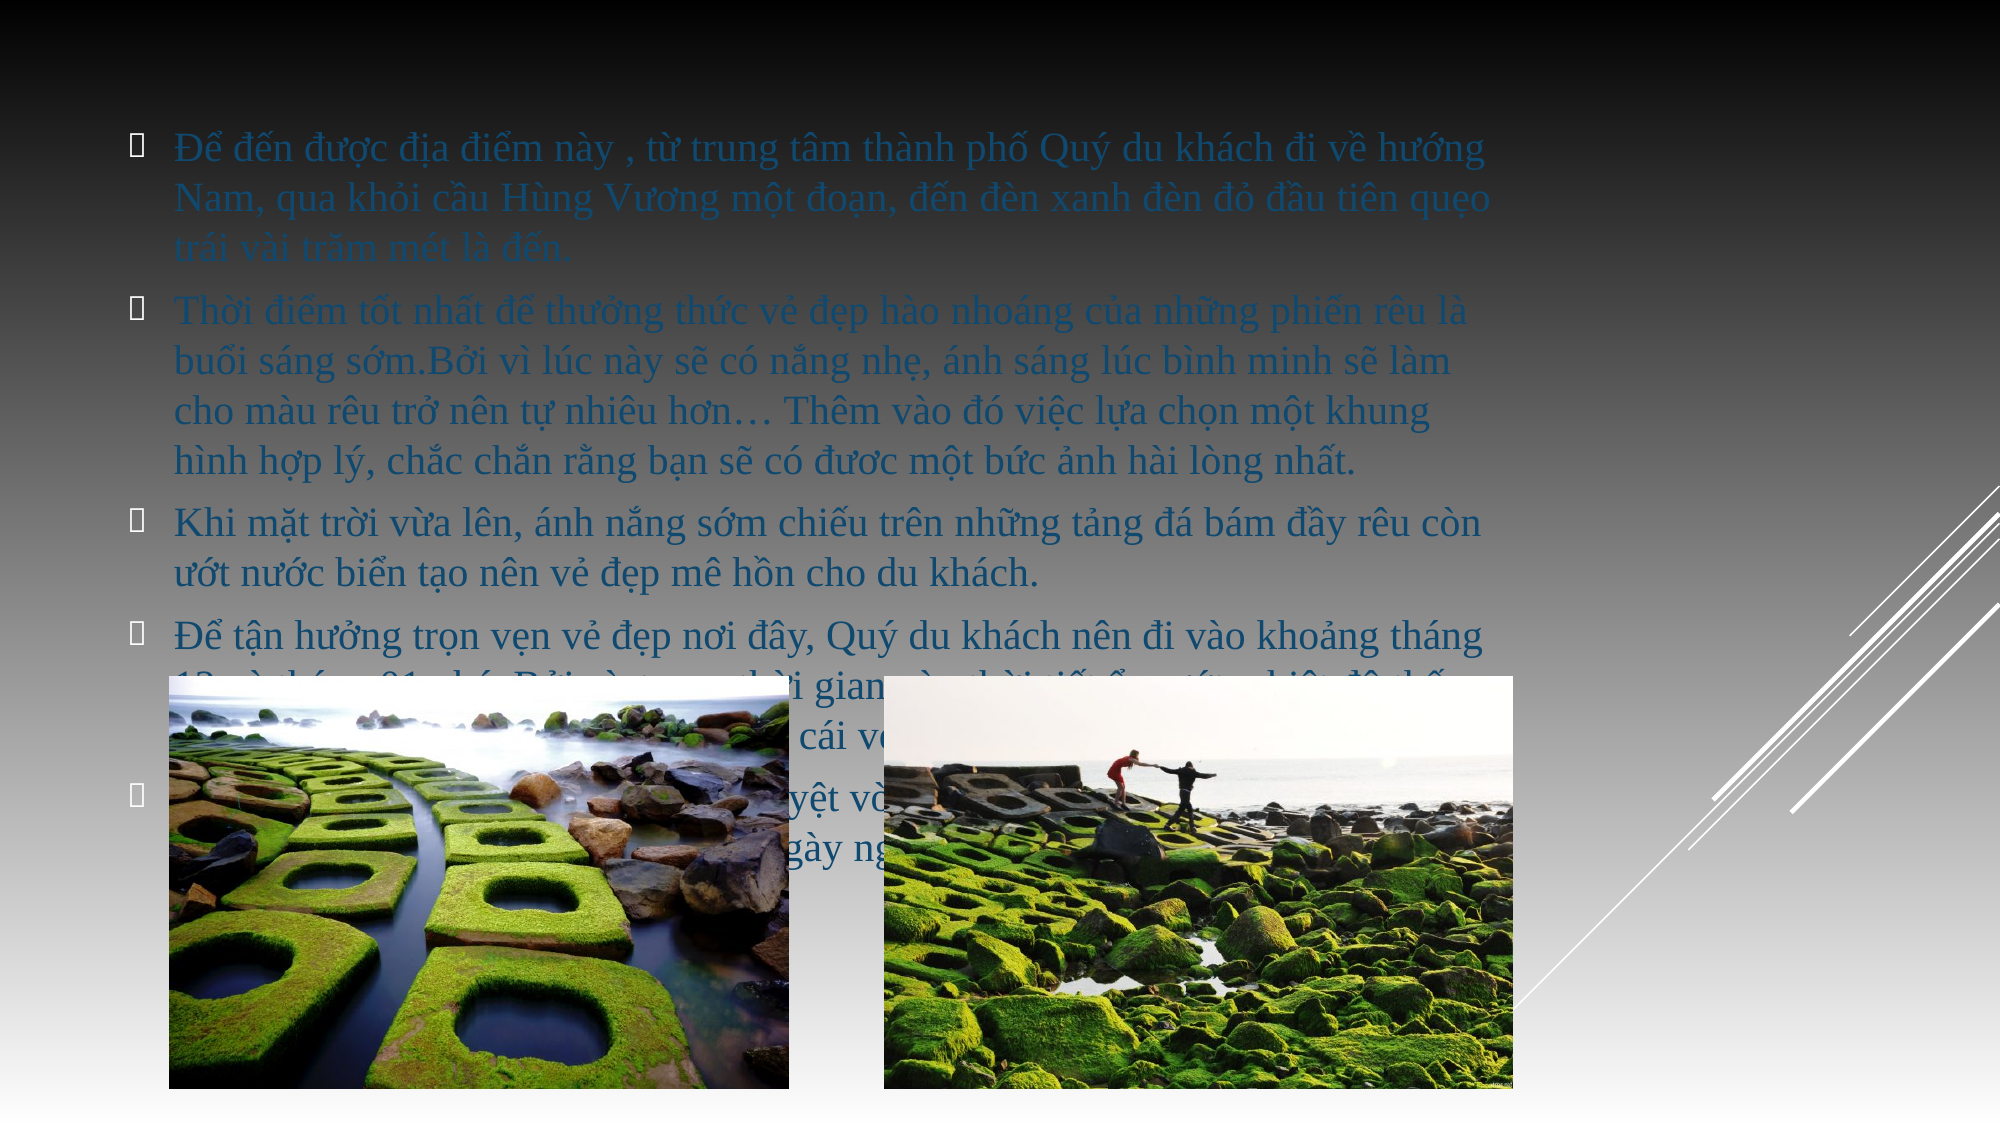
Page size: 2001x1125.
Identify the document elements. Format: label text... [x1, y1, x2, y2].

picture [169, 676, 789, 1090]
picture [884, 676, 1513, 1090]
list Để đến được địa điểm này , từ trung tâm thành phố Quý du khách đi về hướng Nam, qua khỏi cầu Hùng Vương một đoạn, đến đèn xanh đèn đỏ đầu tiên quẹo trái vài trăm mét là đến. Thời điểm tốt nhất để thưởng thức vẻ đẹp hào nhoáng của những phiến rêu là buổi sáng sớm.Bởi vì lúc này sẽ có nắng nhẹ, ánh sáng lúc bình minh sẽ làm cho màu rêu trở nên tự nhiêu hơn… Thêm vào đó việc lựa chọn một khung hình hợp lý, chắc chắn rằng bạn sẽ có đươc một bức ảnh hài lòng nhất. Khi mặt trời vừa lên, ánh nắng sớm chiếu trên những tảng đá bám đầy rêu còn ướt nước biển tạo nên vẻ đẹp mê hồn cho du khách. Để tận hưởng trọn vẹn vẻ đẹp nơi đây, Quý du khách nên đi vào khoảng tháng 12 và tháng 01 nhé .Bởi vì trong thời gian này thời tiết ẩm ướt, nhiệt độ thấp. thiên đường rêu xanh sẽ khoe rõ hơn cái vẻ đẹp tiềm ẩn của chúng. Thật là một thiên đường mới lạ và tuyệt vời đúng không? Hãy cùng nhau trải nghiệm và thưởng thức cho những ngày nghỉ nào. [112, 112, 1513, 706]
